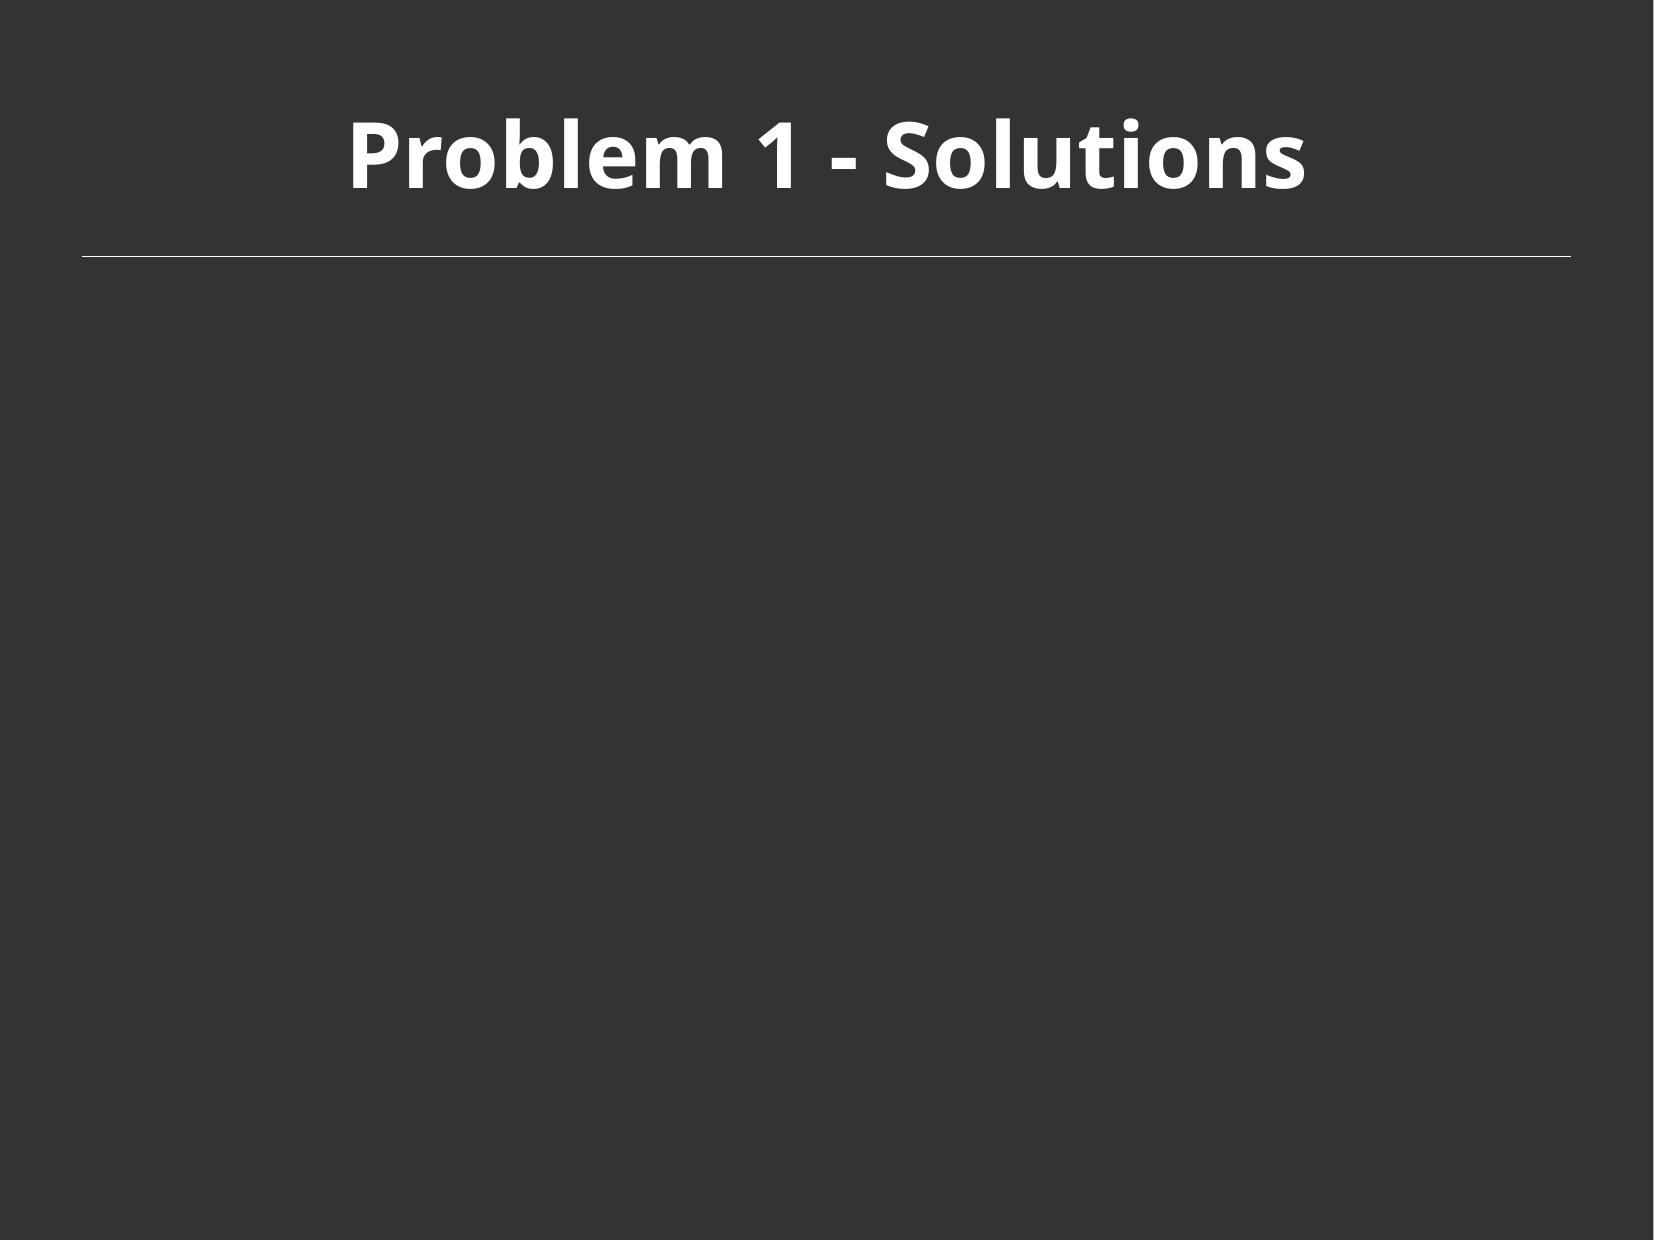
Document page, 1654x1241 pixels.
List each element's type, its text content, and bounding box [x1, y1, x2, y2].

title Problem 1 - Solutions [82, 49, 1571, 257]
